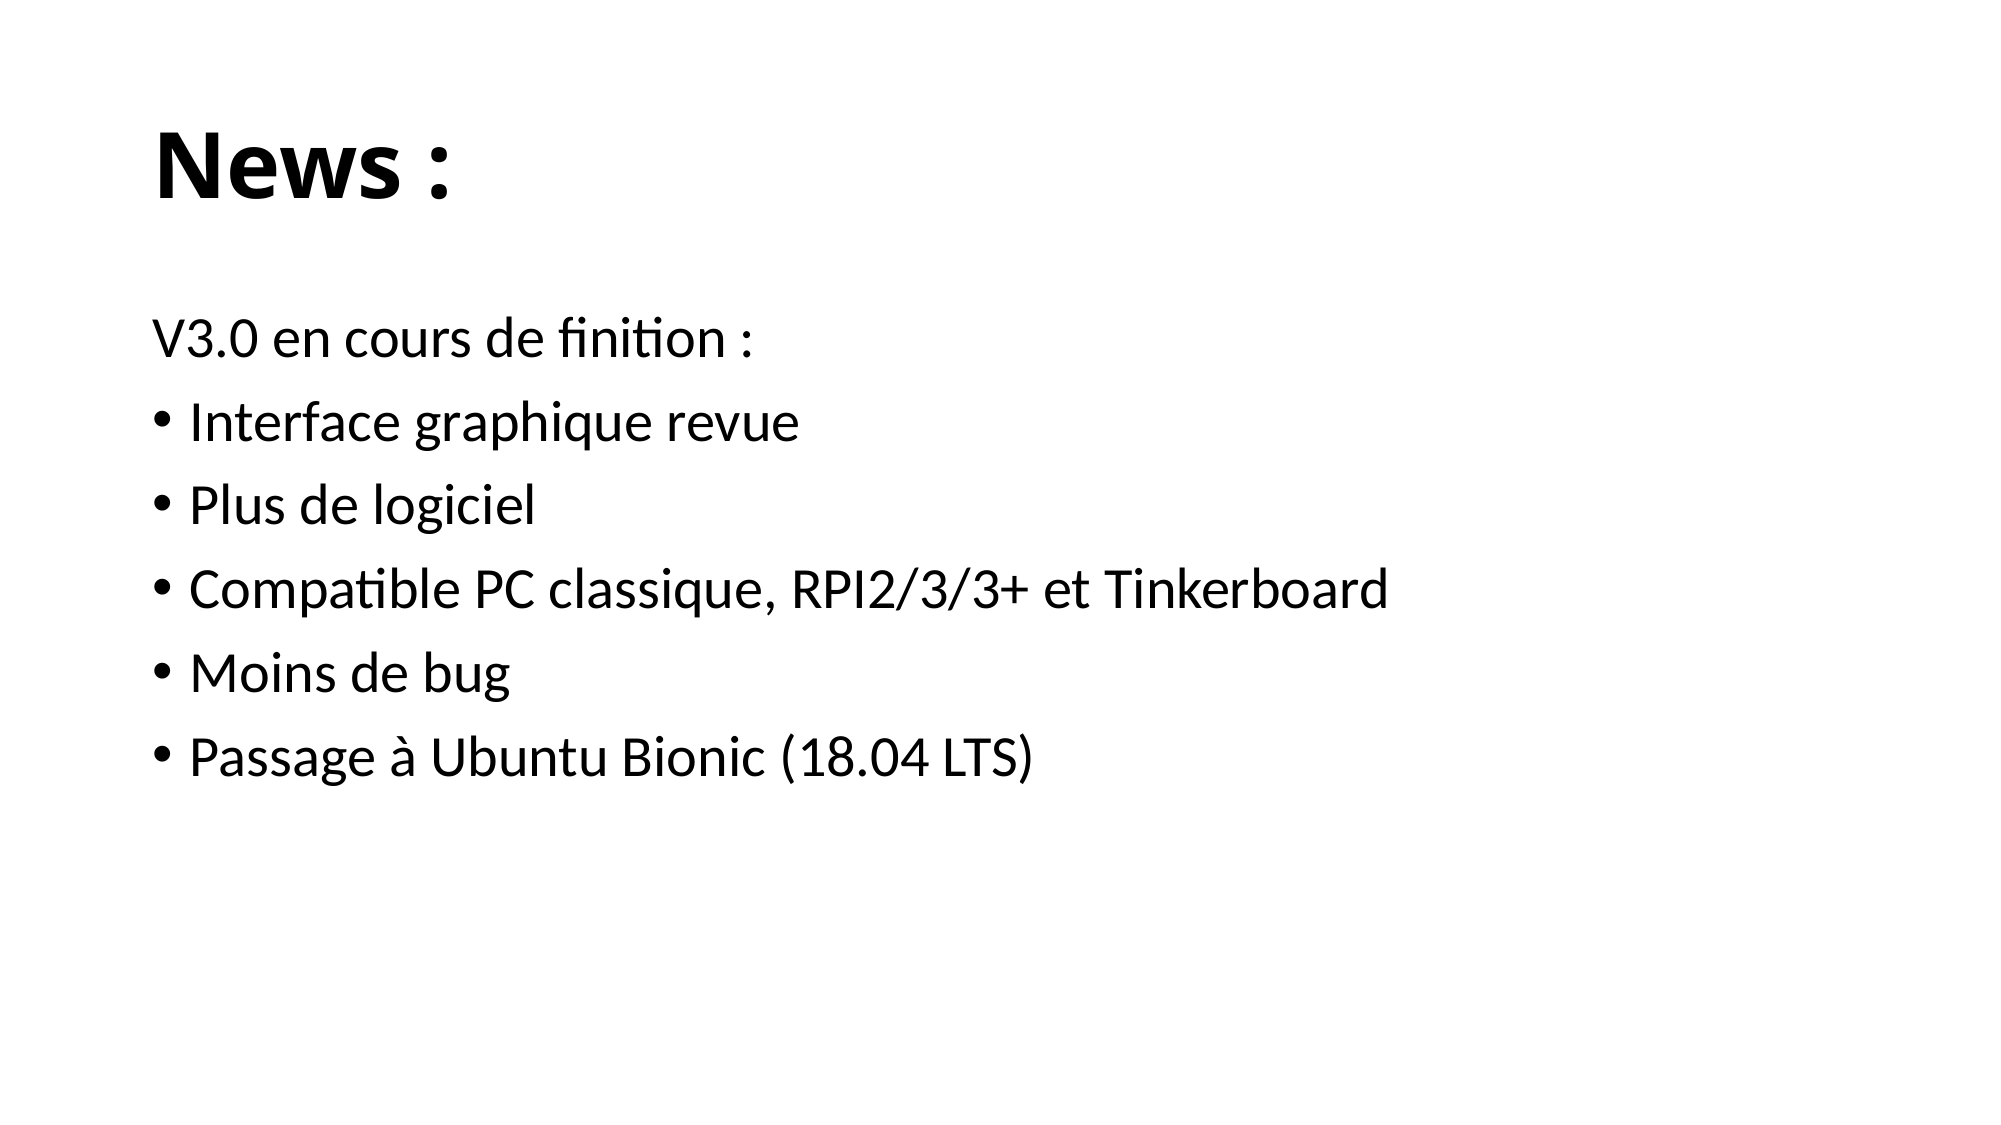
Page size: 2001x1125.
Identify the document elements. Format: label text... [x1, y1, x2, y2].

title News : [137, 59, 1863, 278]
list V3.0 en cours de finition : Interface graphique revue Plus de logiciel Compatible PC classique, RPI2/3/3+ et Tinkerboard Moins de bug Passage à Ubuntu Bionic (18.04 LTS) [137, 299, 1863, 1014]
